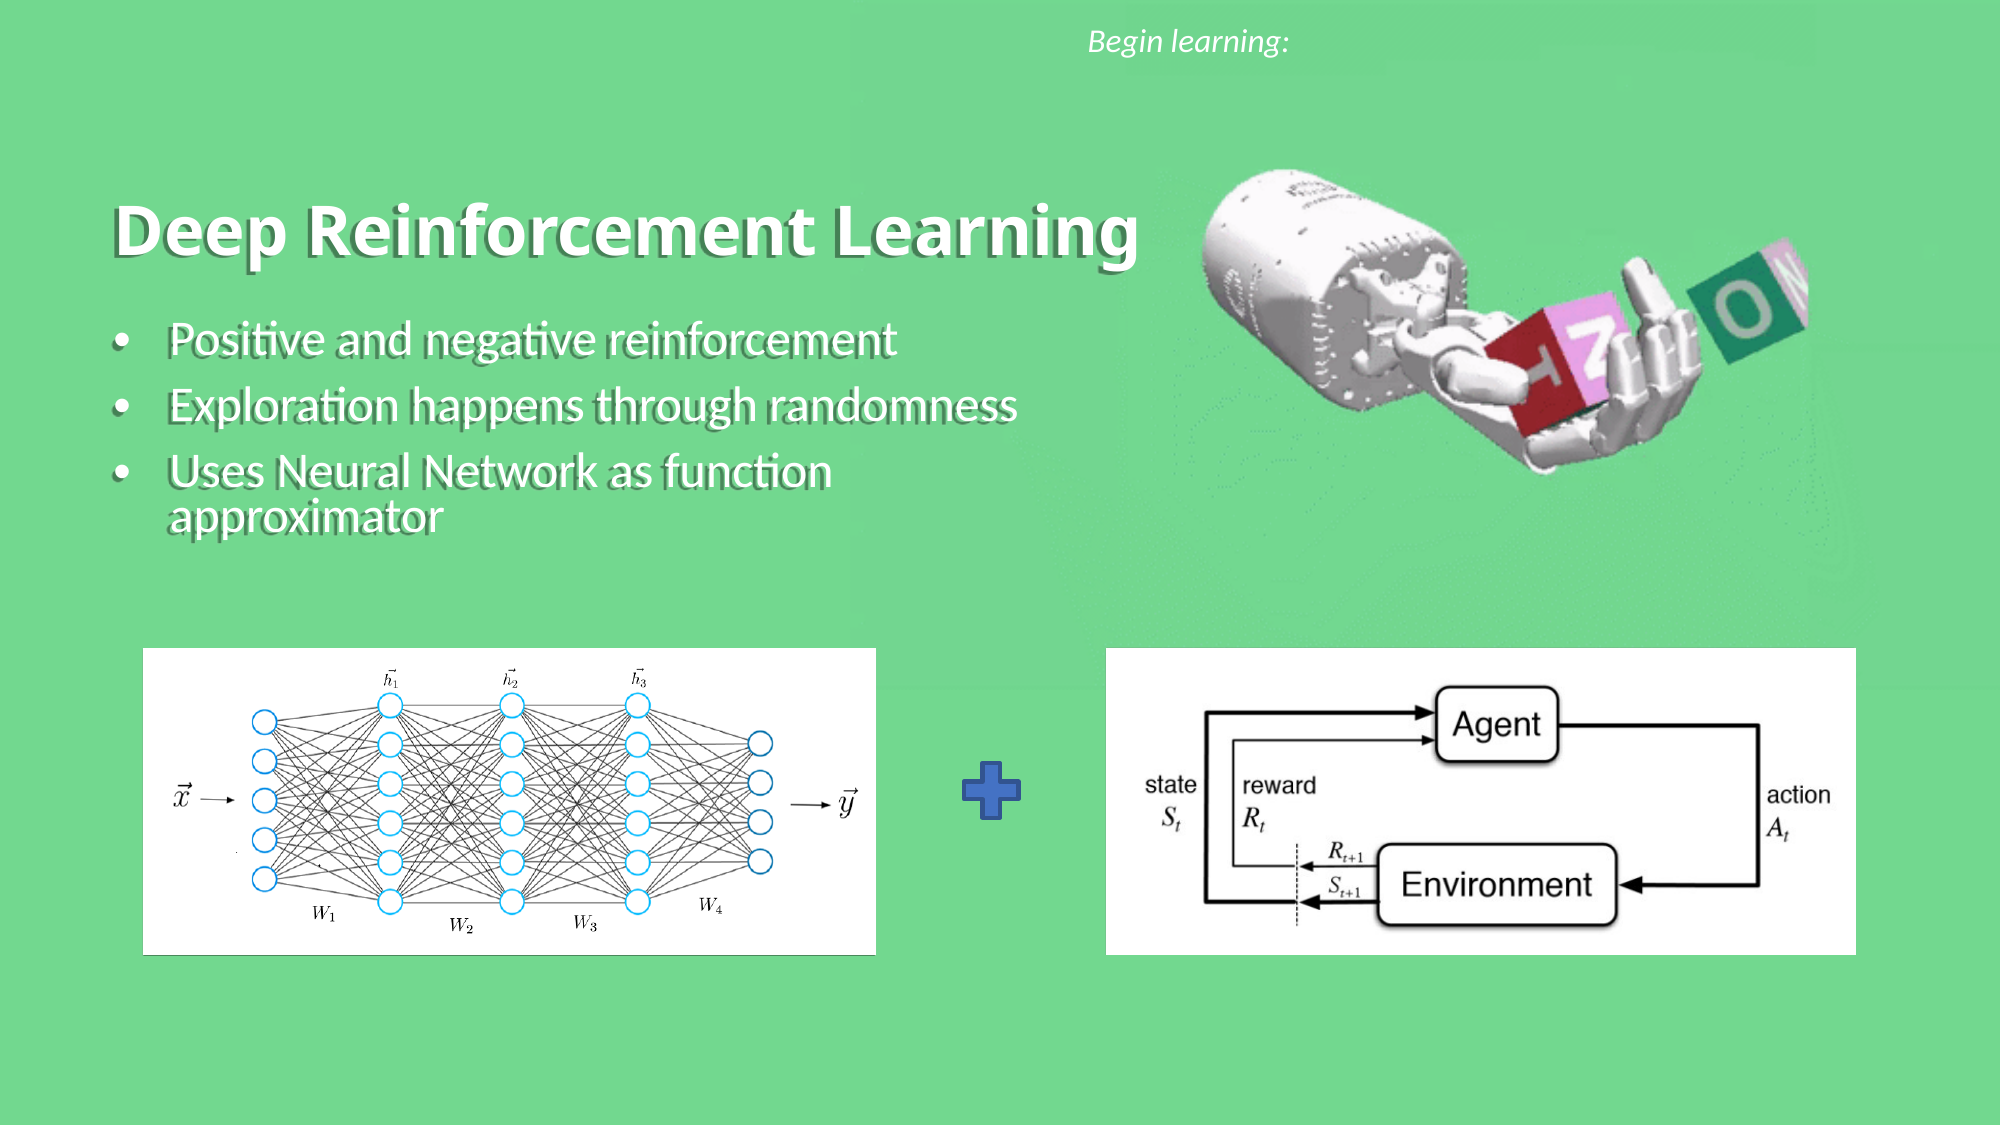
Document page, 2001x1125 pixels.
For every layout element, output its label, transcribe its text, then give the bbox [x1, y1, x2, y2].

text_box Deep Reinforcement Learning [98, 142, 1254, 280]
text_box Positive and negative reinforcement Exploration happens through randomness Uses Neural Network as function approximator [98, 312, 1105, 955]
text_box [963, 762, 1019, 818]
picture [850, 0, 2000, 690]
picture [1120, 662, 1841, 941]
picture [157, 662, 862, 941]
text_box Begin learning: [1072, 21, 1975, 75]
